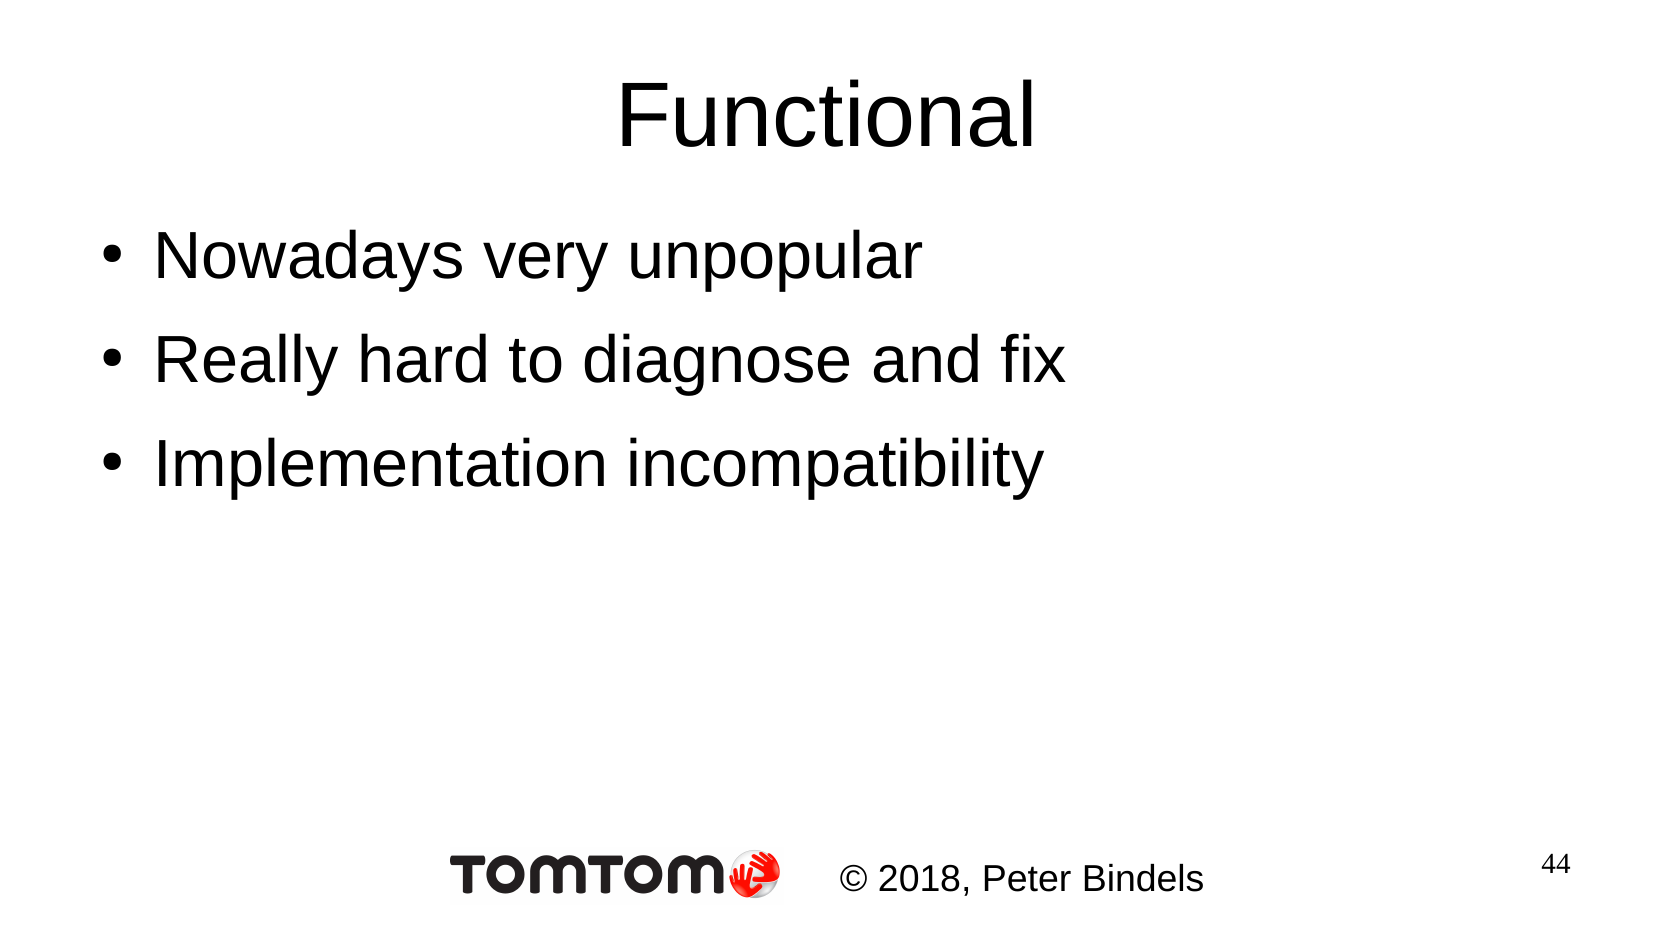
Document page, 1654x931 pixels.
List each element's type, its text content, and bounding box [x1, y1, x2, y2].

list Nowadays very unpopular Really hard to diagnose and fix Implementation incompatibility [82, 217, 1571, 758]
picture [450, 847, 784, 905]
title Functional [82, 37, 1571, 193]
